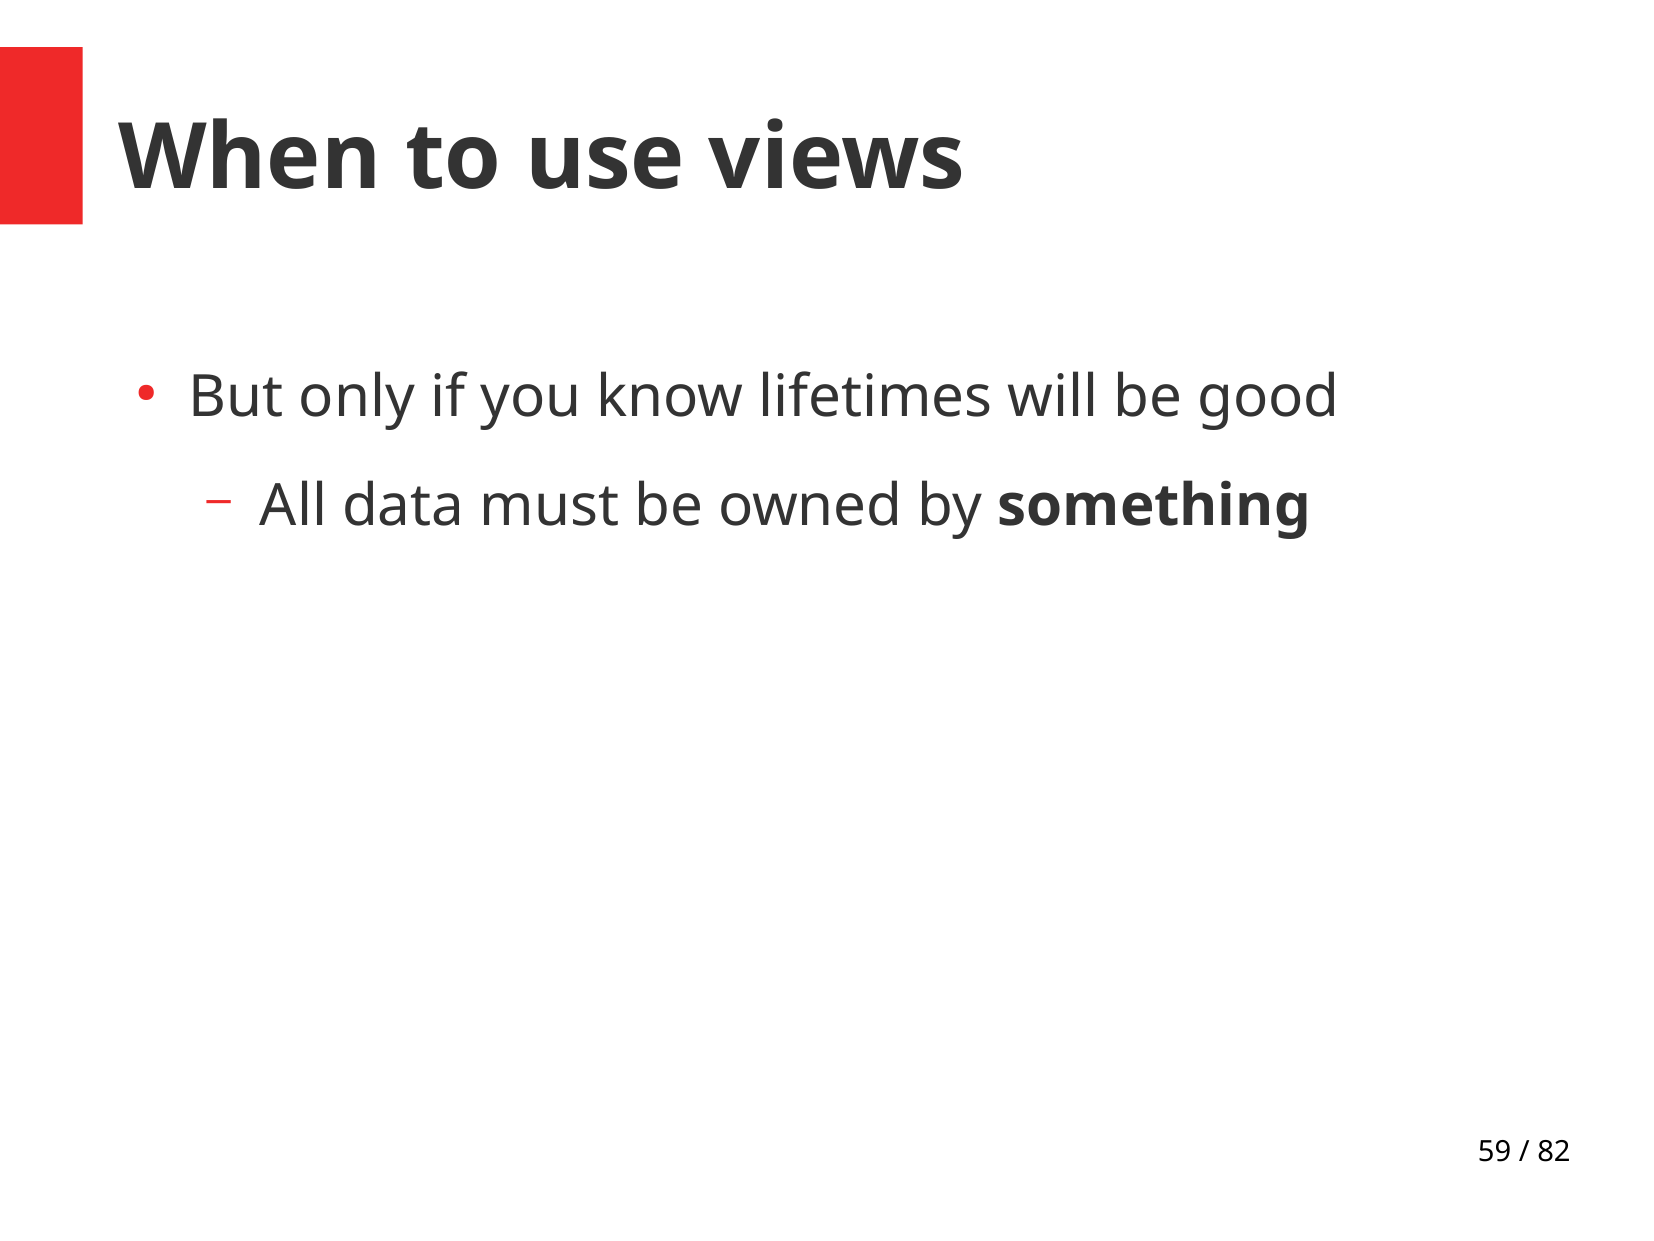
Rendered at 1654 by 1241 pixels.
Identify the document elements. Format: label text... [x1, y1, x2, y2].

list But only if you know lifetimes will be good All data must be owned by something [118, 354, 1536, 1074]
title When to use views [118, 49, 1571, 257]
